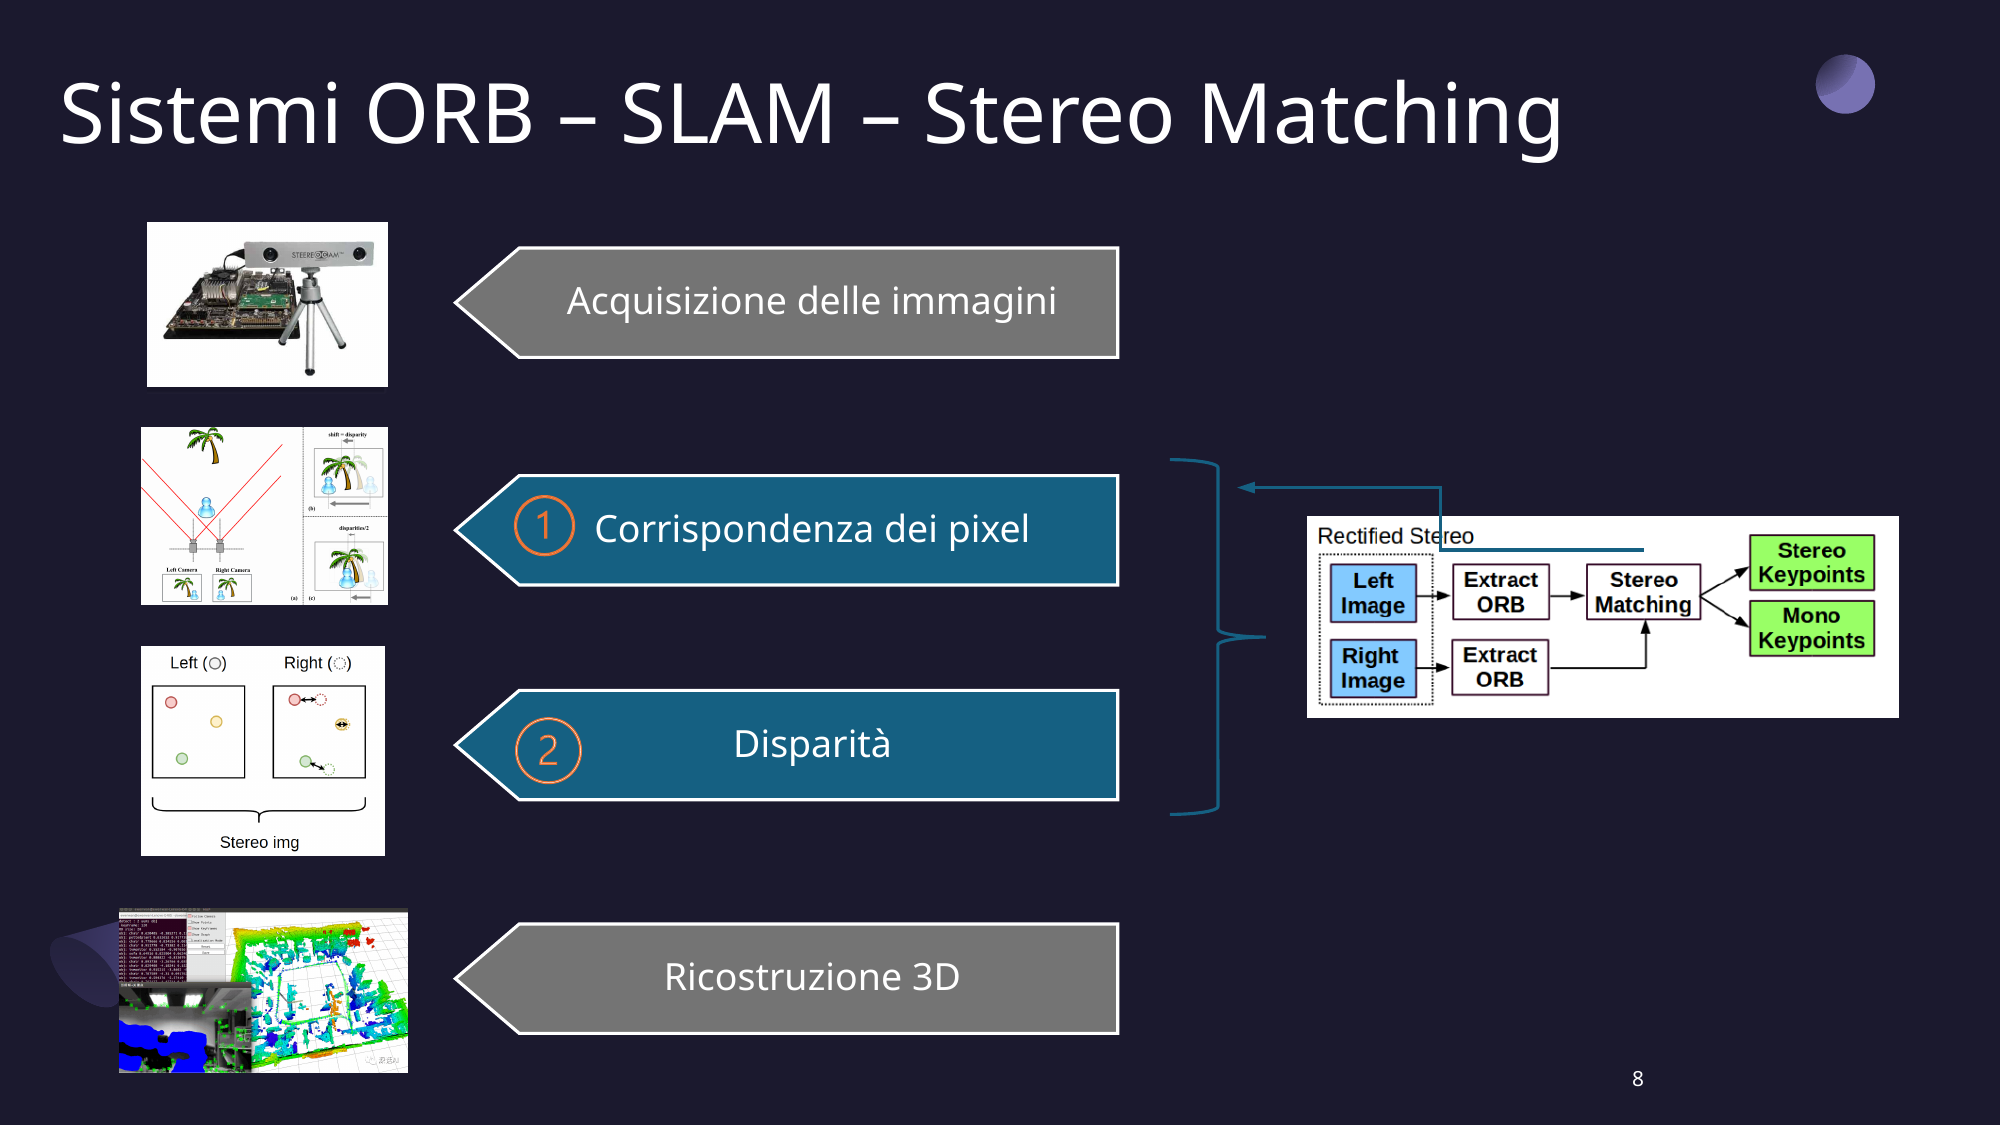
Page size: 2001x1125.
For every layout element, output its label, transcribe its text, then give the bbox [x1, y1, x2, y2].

picture [506, 708, 591, 793]
text_box [1632, 1067, 1910, 1093]
picture [119, 908, 408, 1073]
text_box Sistemi ORB – SLAM – Stereo Matching [59, 60, 1744, 174]
picture [141, 646, 385, 856]
text_box Disparità [455, 690, 1118, 800]
text_box Corrispondenza dei pixel [455, 475, 1118, 585]
picture [141, 427, 388, 605]
text_box Ricostruzione 3D [455, 923, 1118, 1034]
picture [506, 487, 583, 564]
picture [147, 222, 388, 387]
text_box Acquisizione delle immagini [455, 248, 1118, 358]
picture [1307, 516, 1899, 718]
